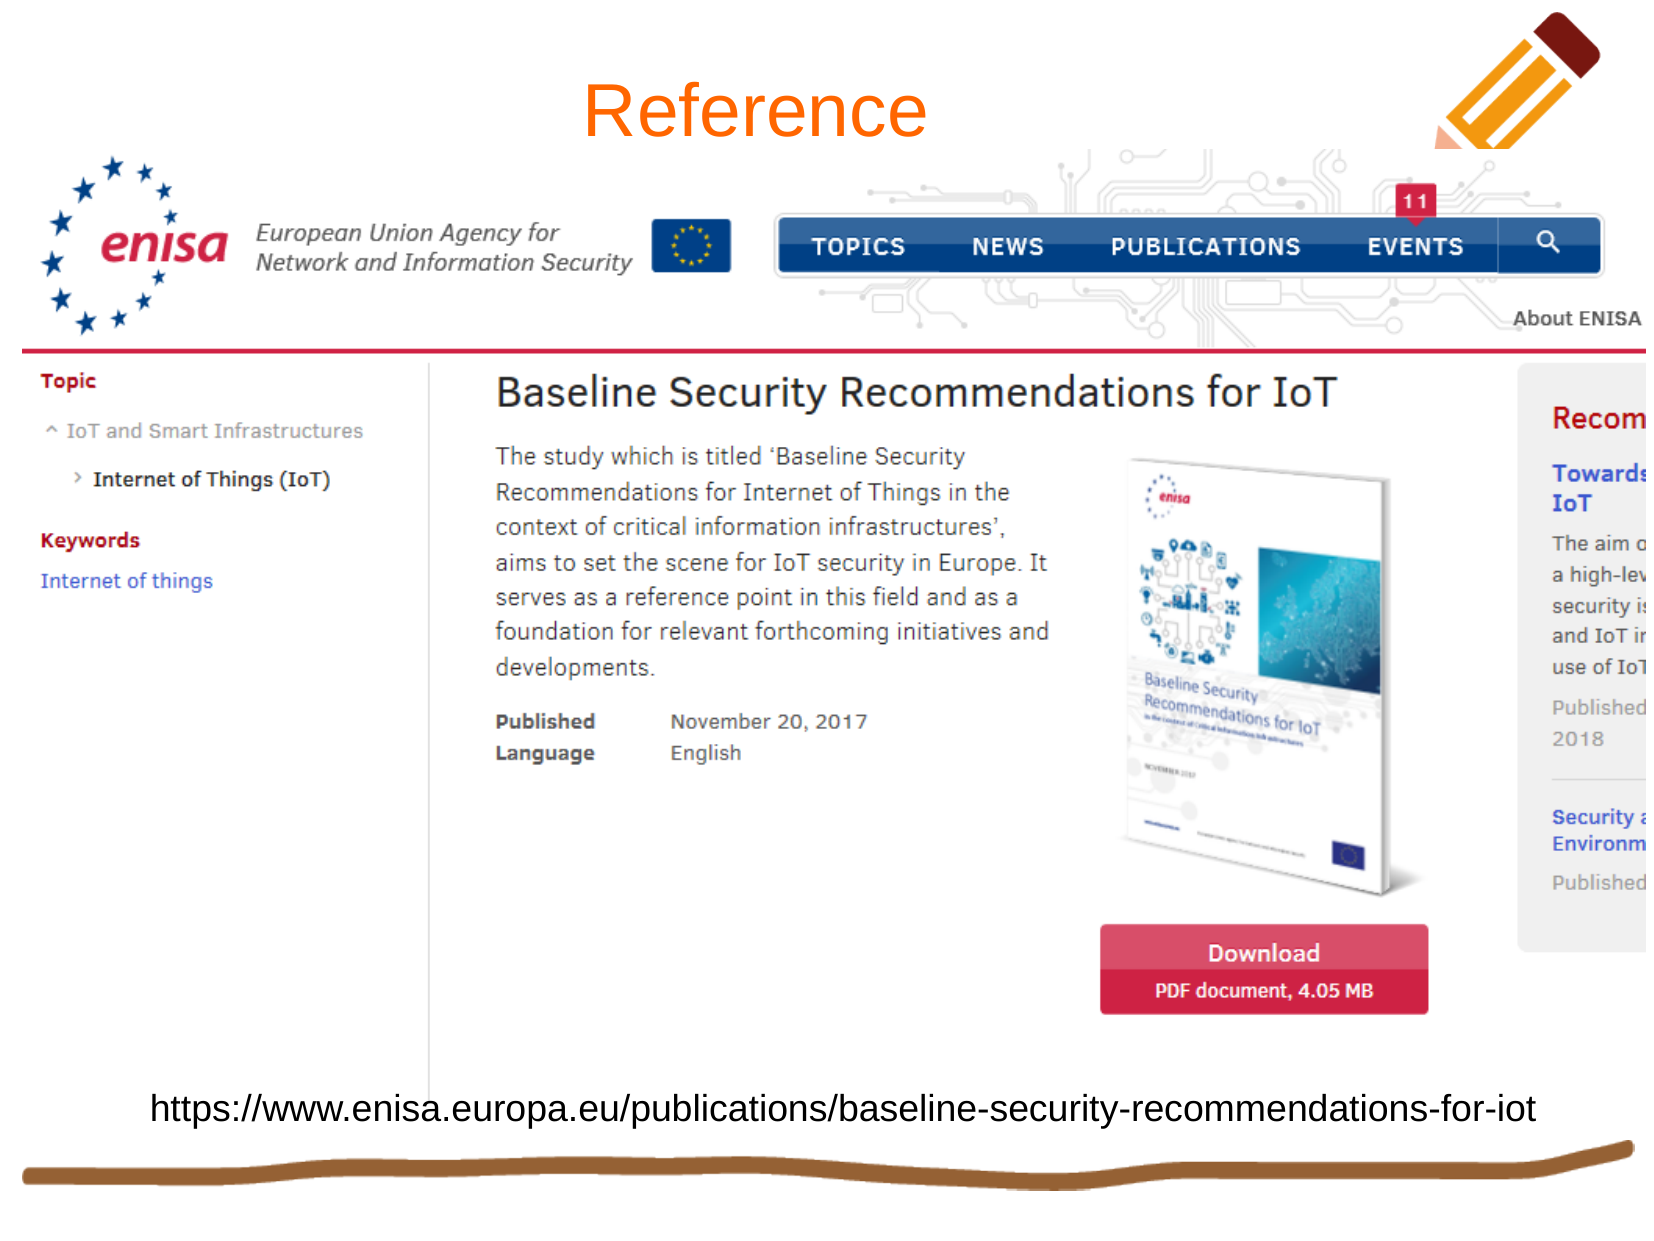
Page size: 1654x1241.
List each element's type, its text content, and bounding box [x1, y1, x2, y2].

title Reference [82, 49, 1430, 149]
picture [22, 12, 1646, 1101]
text_box https://www.enisa.europa.eu/publications/baseline-security-recommendations-for-iot [135, 1080, 1552, 1137]
picture [22, 1140, 1635, 1191]
